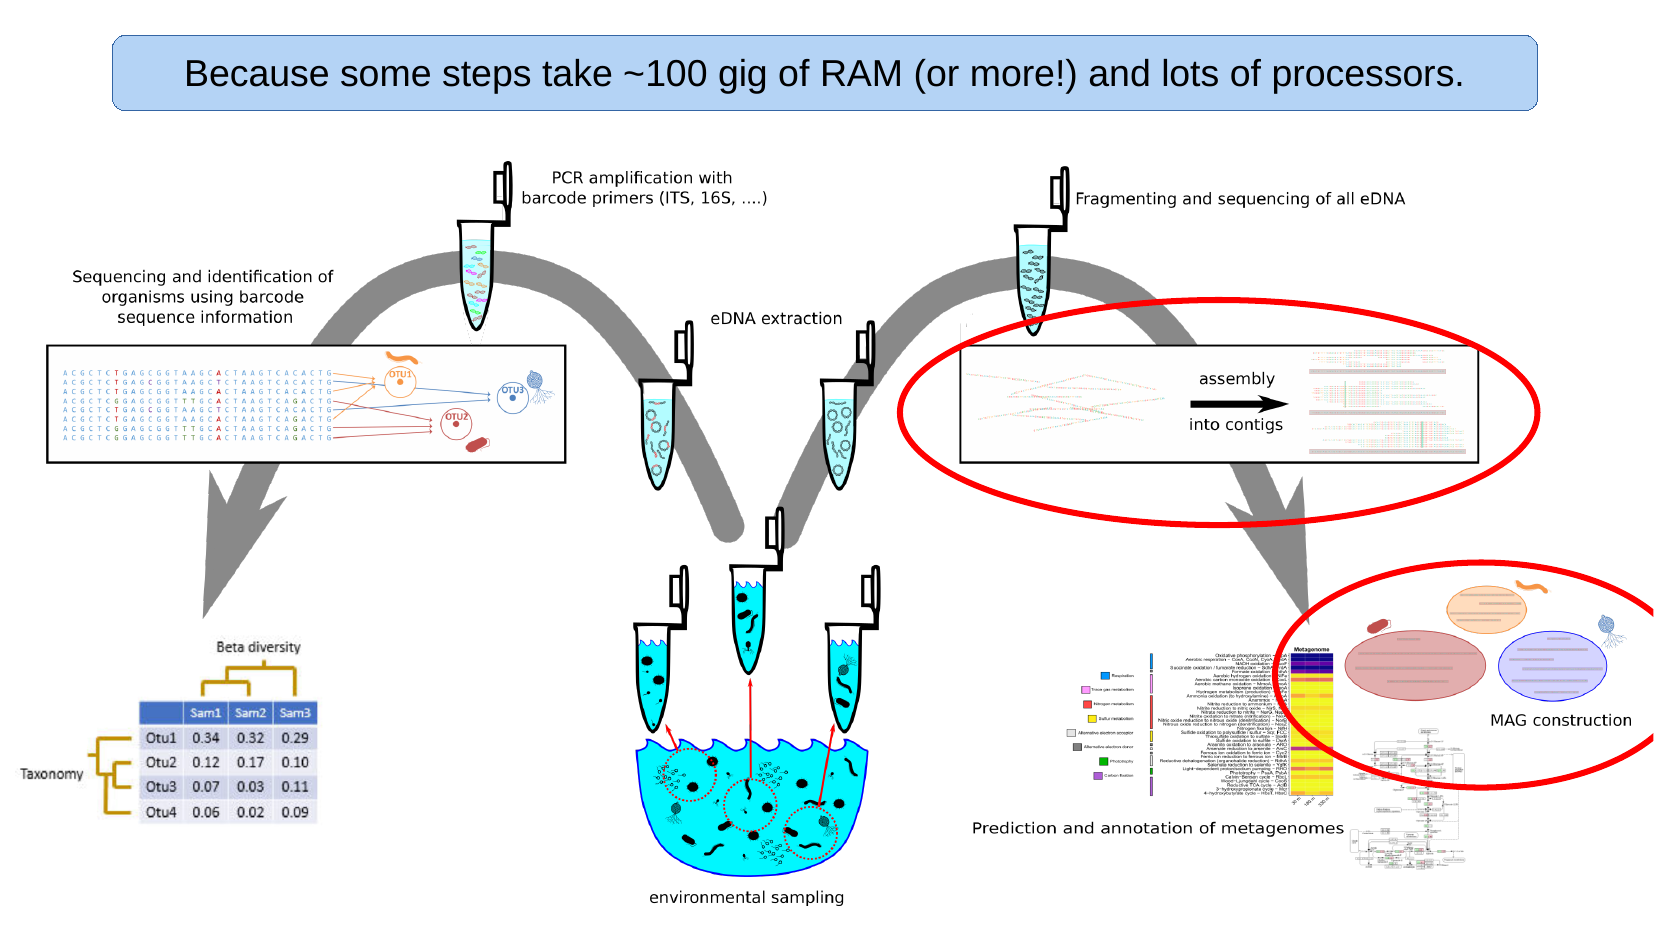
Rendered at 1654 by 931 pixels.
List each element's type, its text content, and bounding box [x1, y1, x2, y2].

picture [15, 161, 1631, 906]
picture [1278, 566, 1631, 784]
text_box Because some steps take ~100 gig of RAM (or more!) and lots of processors. [112, 35, 1538, 111]
